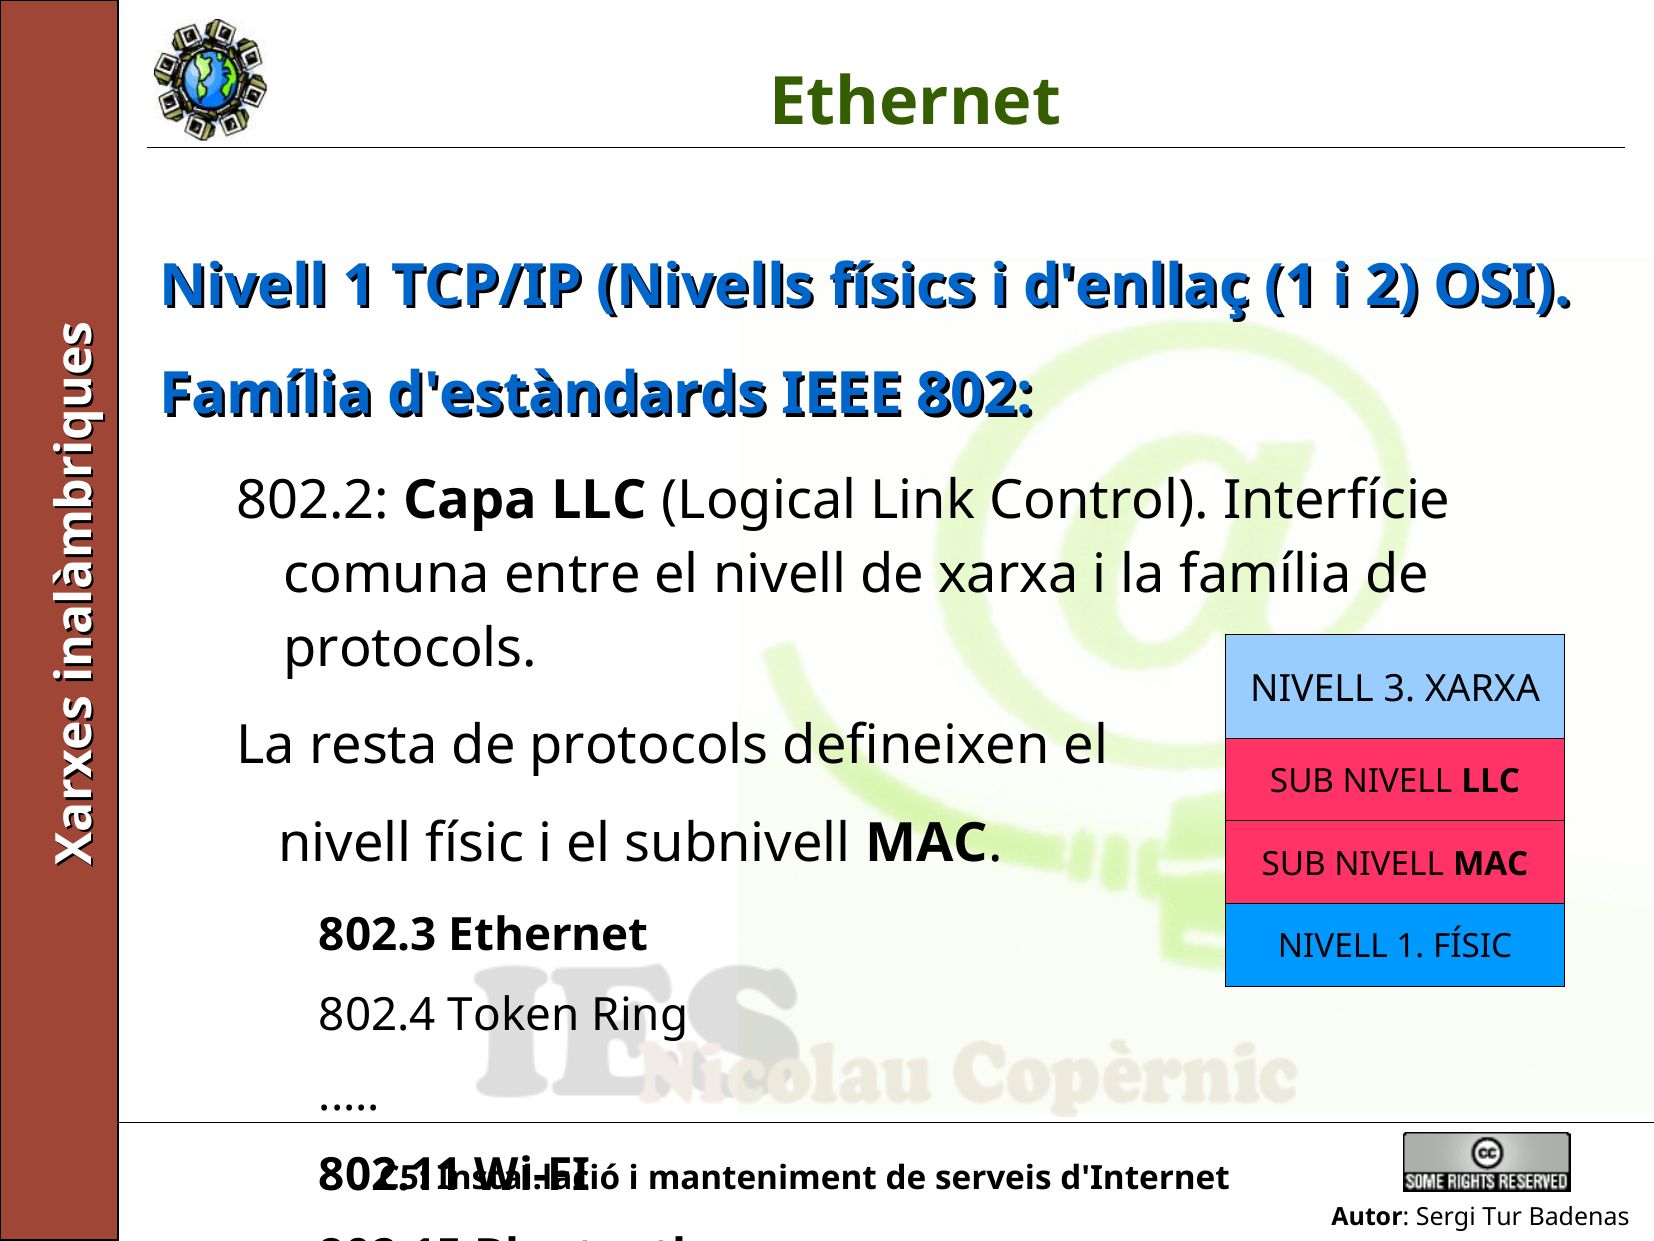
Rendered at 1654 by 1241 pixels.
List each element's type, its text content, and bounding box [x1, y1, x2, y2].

text_box SUB NIVELL MAC [1225, 820, 1565, 903]
list Nivell 1 TCP/IP (Nivells físics i d'enllaç (1 i 2) OSI). Família d'estàndards IEEE 802: 802.2: Capa LLC (Logical Link Control). Interfície comuna entre el nivell de xarxa i la família de protocols. La resta de protocols defineixen el nivell físic i el subnivell MAC. 802.3 Ethernet 802.4 Token Ring ..... 802.11 Wi-FI 802.15 Bluetooth 802.16 WiMAX [141, 242, 1630, 1078]
text_box NIVELL 1. FÍSIC [1225, 903, 1565, 987]
picture [154, 19, 268, 142]
text_box SUB NIVELL LLC [1225, 738, 1565, 820]
title Ethernet [165, 49, 1654, 148]
picture [1403, 1132, 1571, 1192]
picture [466, 252, 1654, 1117]
text_box NIVELL 3. XARXA [1225, 634, 1565, 738]
